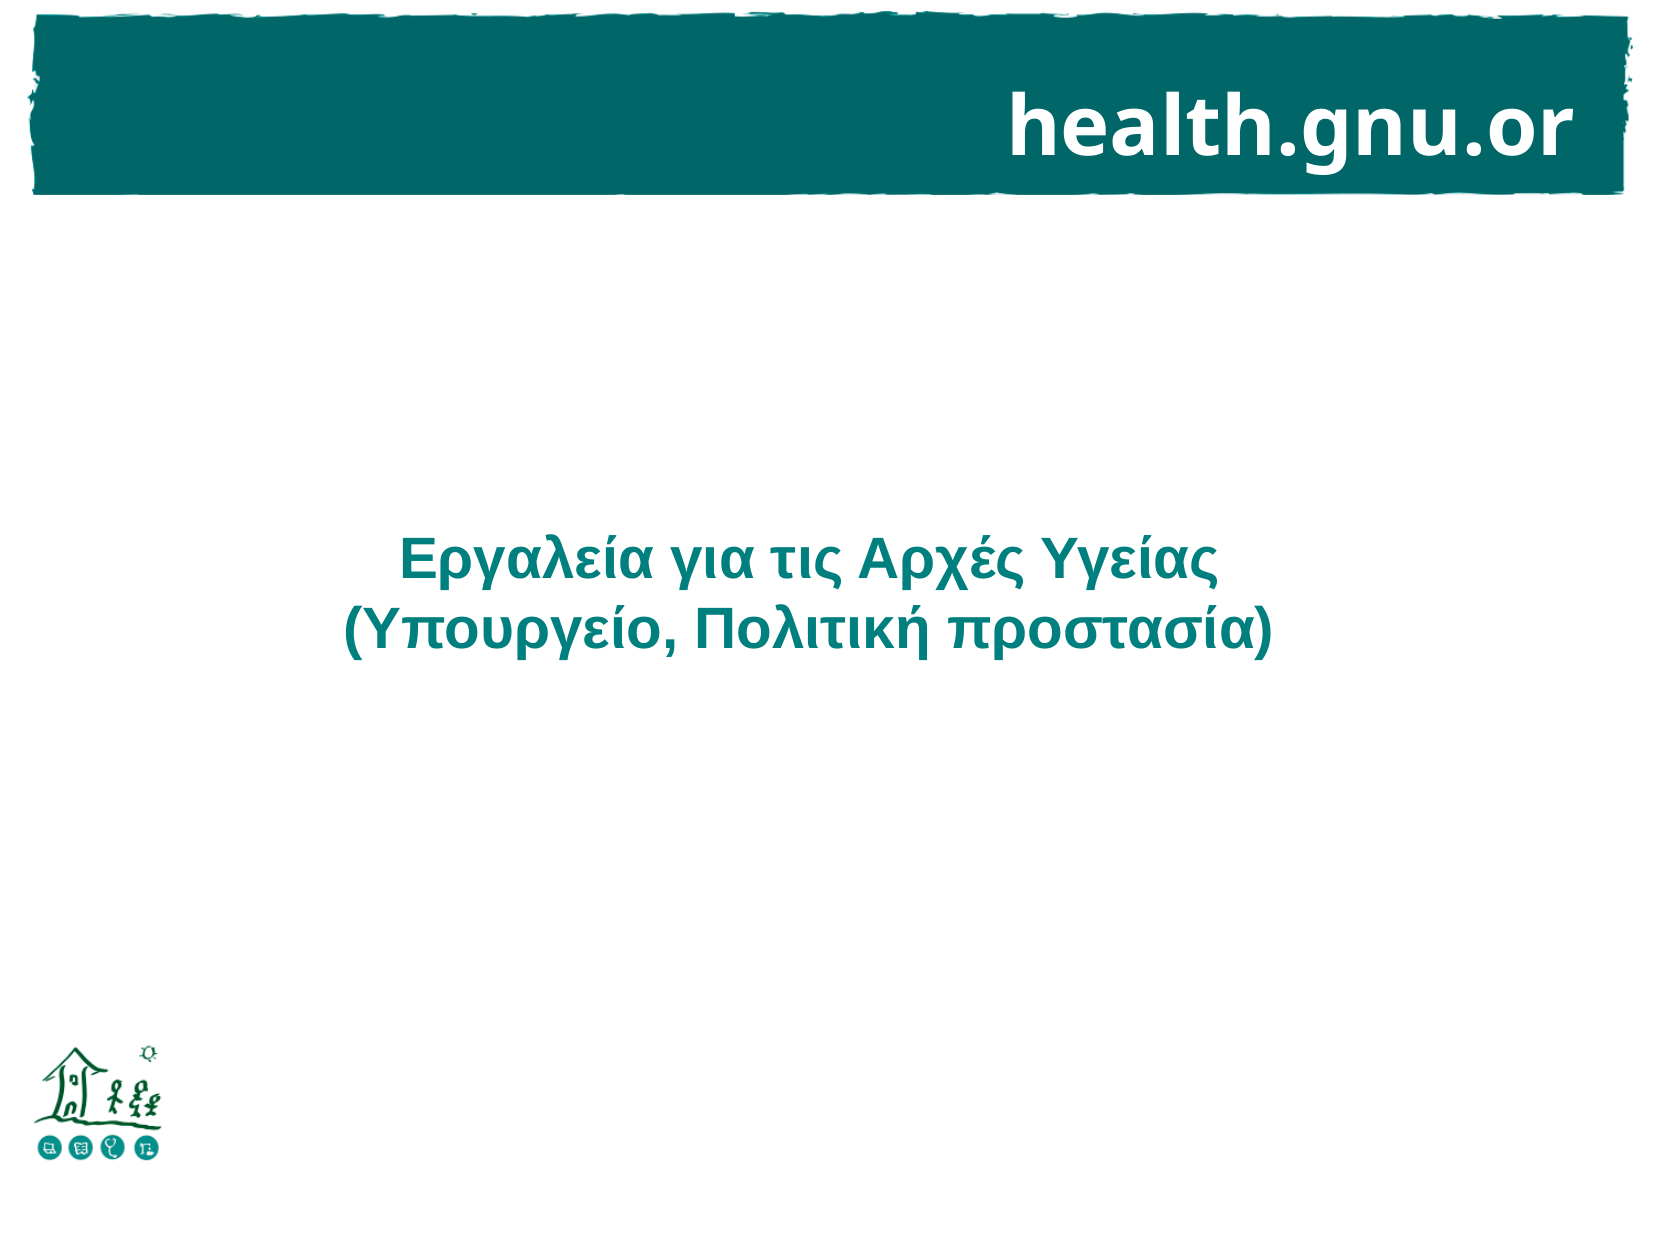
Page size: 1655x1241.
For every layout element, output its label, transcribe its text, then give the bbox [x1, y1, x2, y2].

picture [0, 0, 1654, 1211]
text_box Εργαλεία για τις Αρχές Υγείας (Υπουργείο, Πολιτική προστασία) [318, 519, 1300, 697]
text_box health.gnu.org [1004, 72, 1594, 173]
